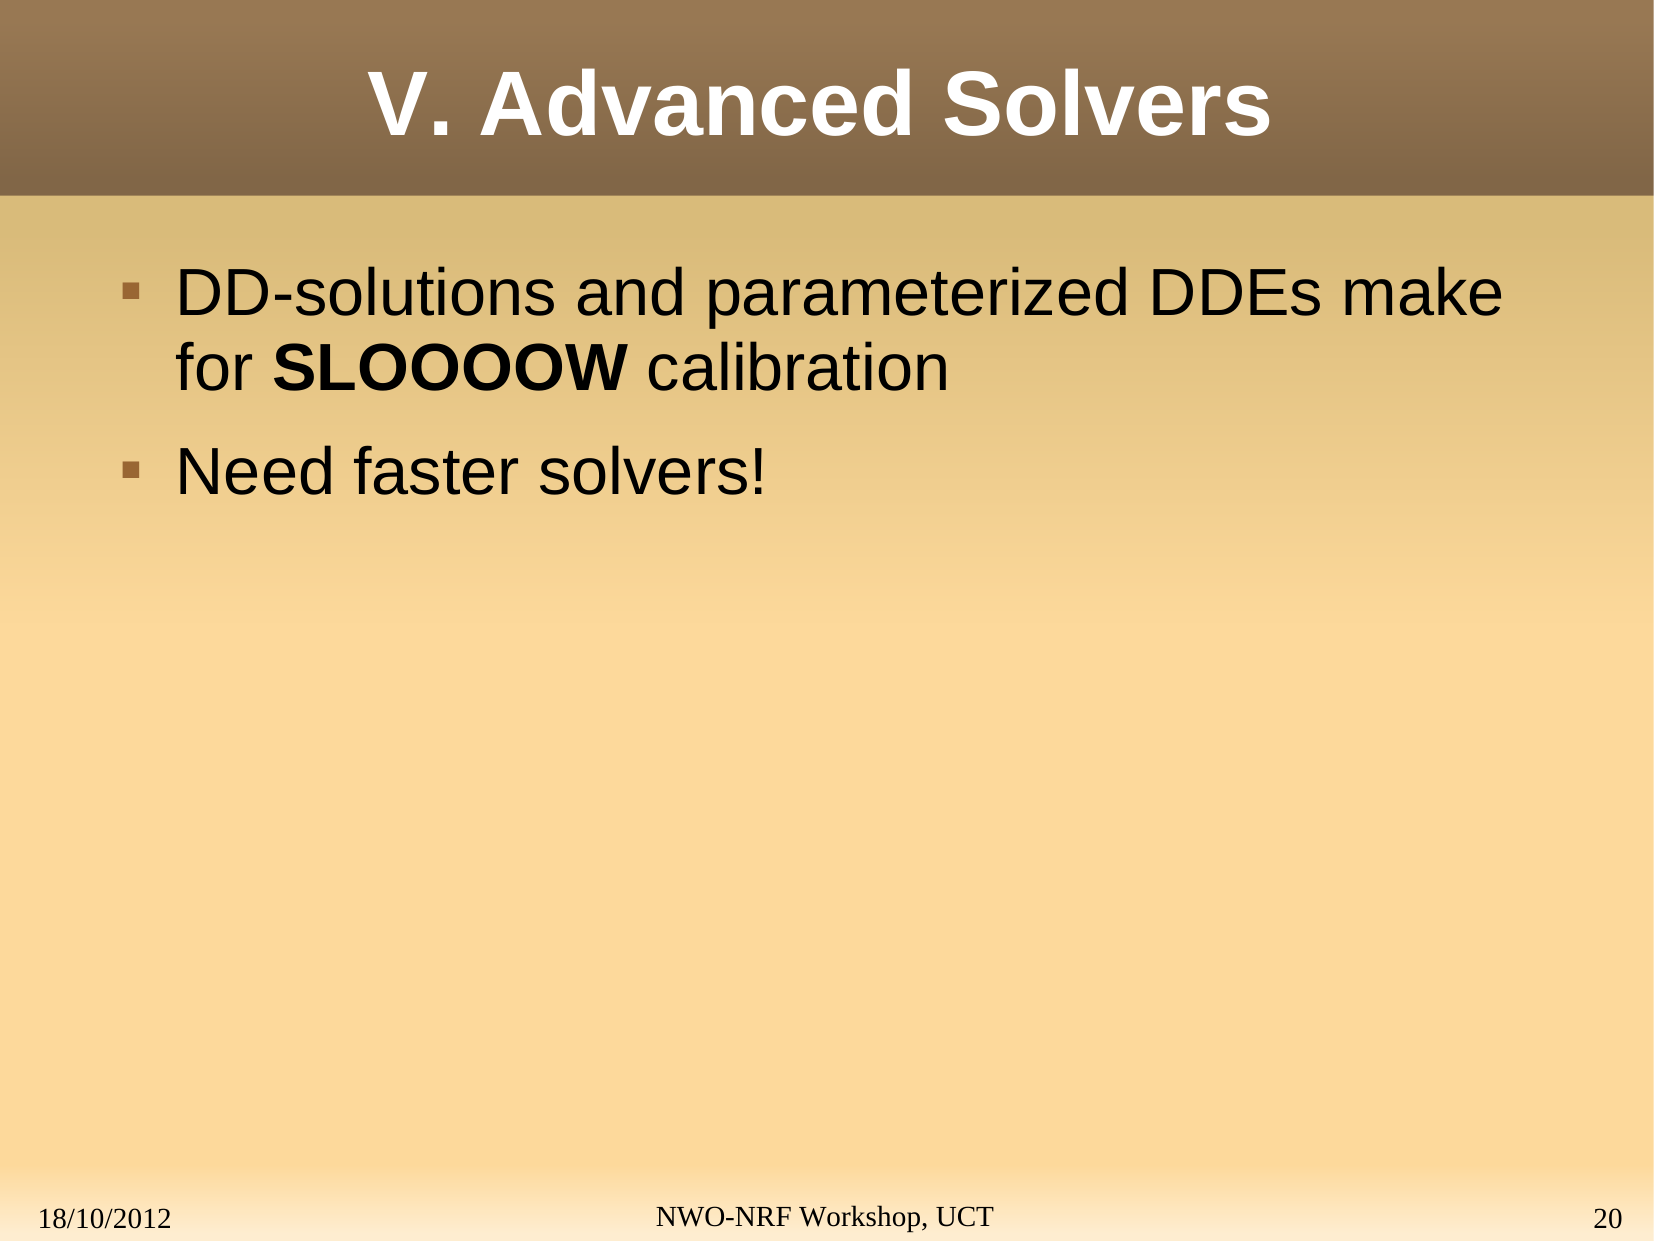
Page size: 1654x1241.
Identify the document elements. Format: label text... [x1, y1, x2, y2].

picture [0, 0, 1654, 1241]
list DD-solutions and parameterized DDEs make for SLOOOOW calibration Need faster solvers! [105, 255, 1594, 1074]
title V. Advanced Solvers [76, 0, 1565, 208]
